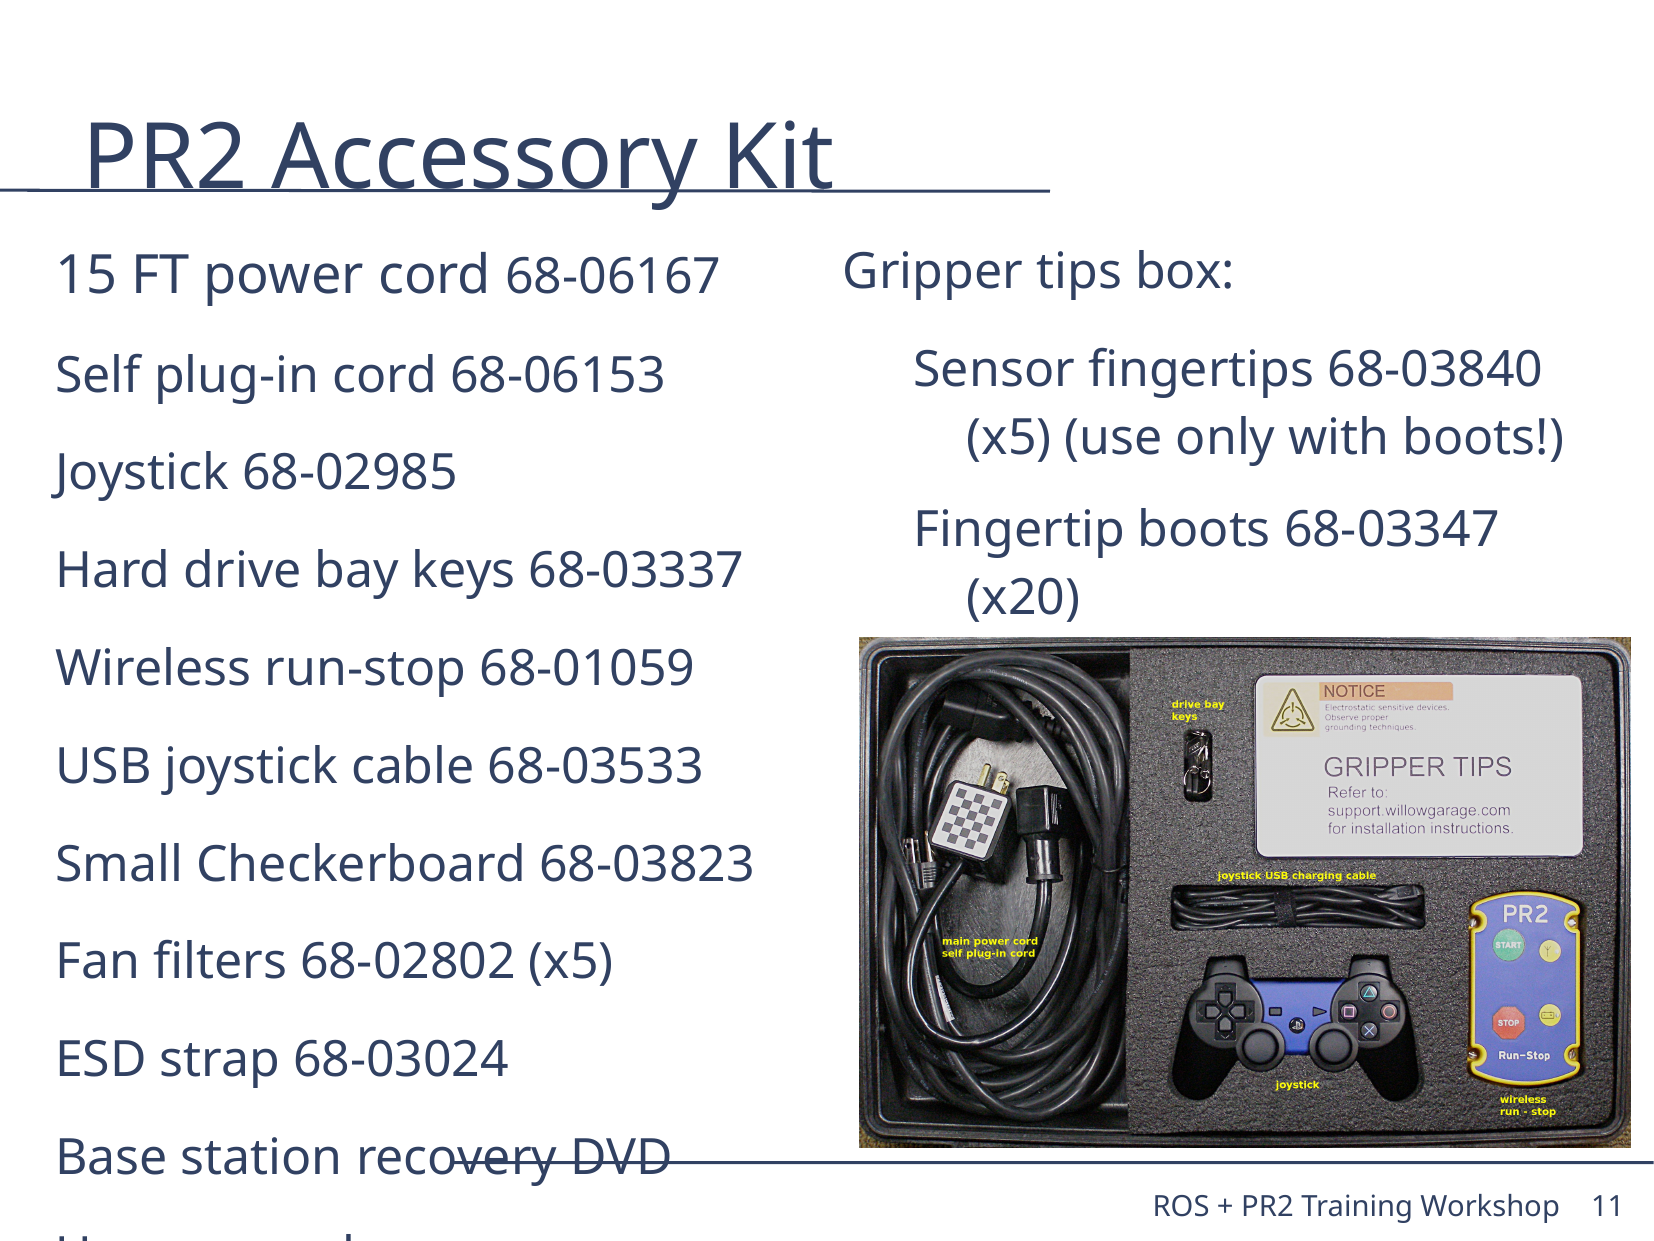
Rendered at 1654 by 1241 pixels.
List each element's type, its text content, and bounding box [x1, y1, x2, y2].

list 15 FT power cord 68-06167 Self plug-in cord 68-06153 Joystick 68-02985 Hard drive bay keys 68-03337 Wireless run-stop 68-01059 USB joystick cable 68-03533 Small Checkerboard 68-03823 Fan filters 68-02802 (x5) ESD strap 68-03024 Base station recovery DVD User manual [37, 235, 863, 1201]
list Gripper tips box: Sensor fingertips 68-03840 (x5) (use only with boots!) Fingertip boots 68-03347 (x20) [863, 235, 1625, 637]
picture [859, 637, 1631, 1148]
title PR2 Accessory Kit [82, 49, 1571, 235]
